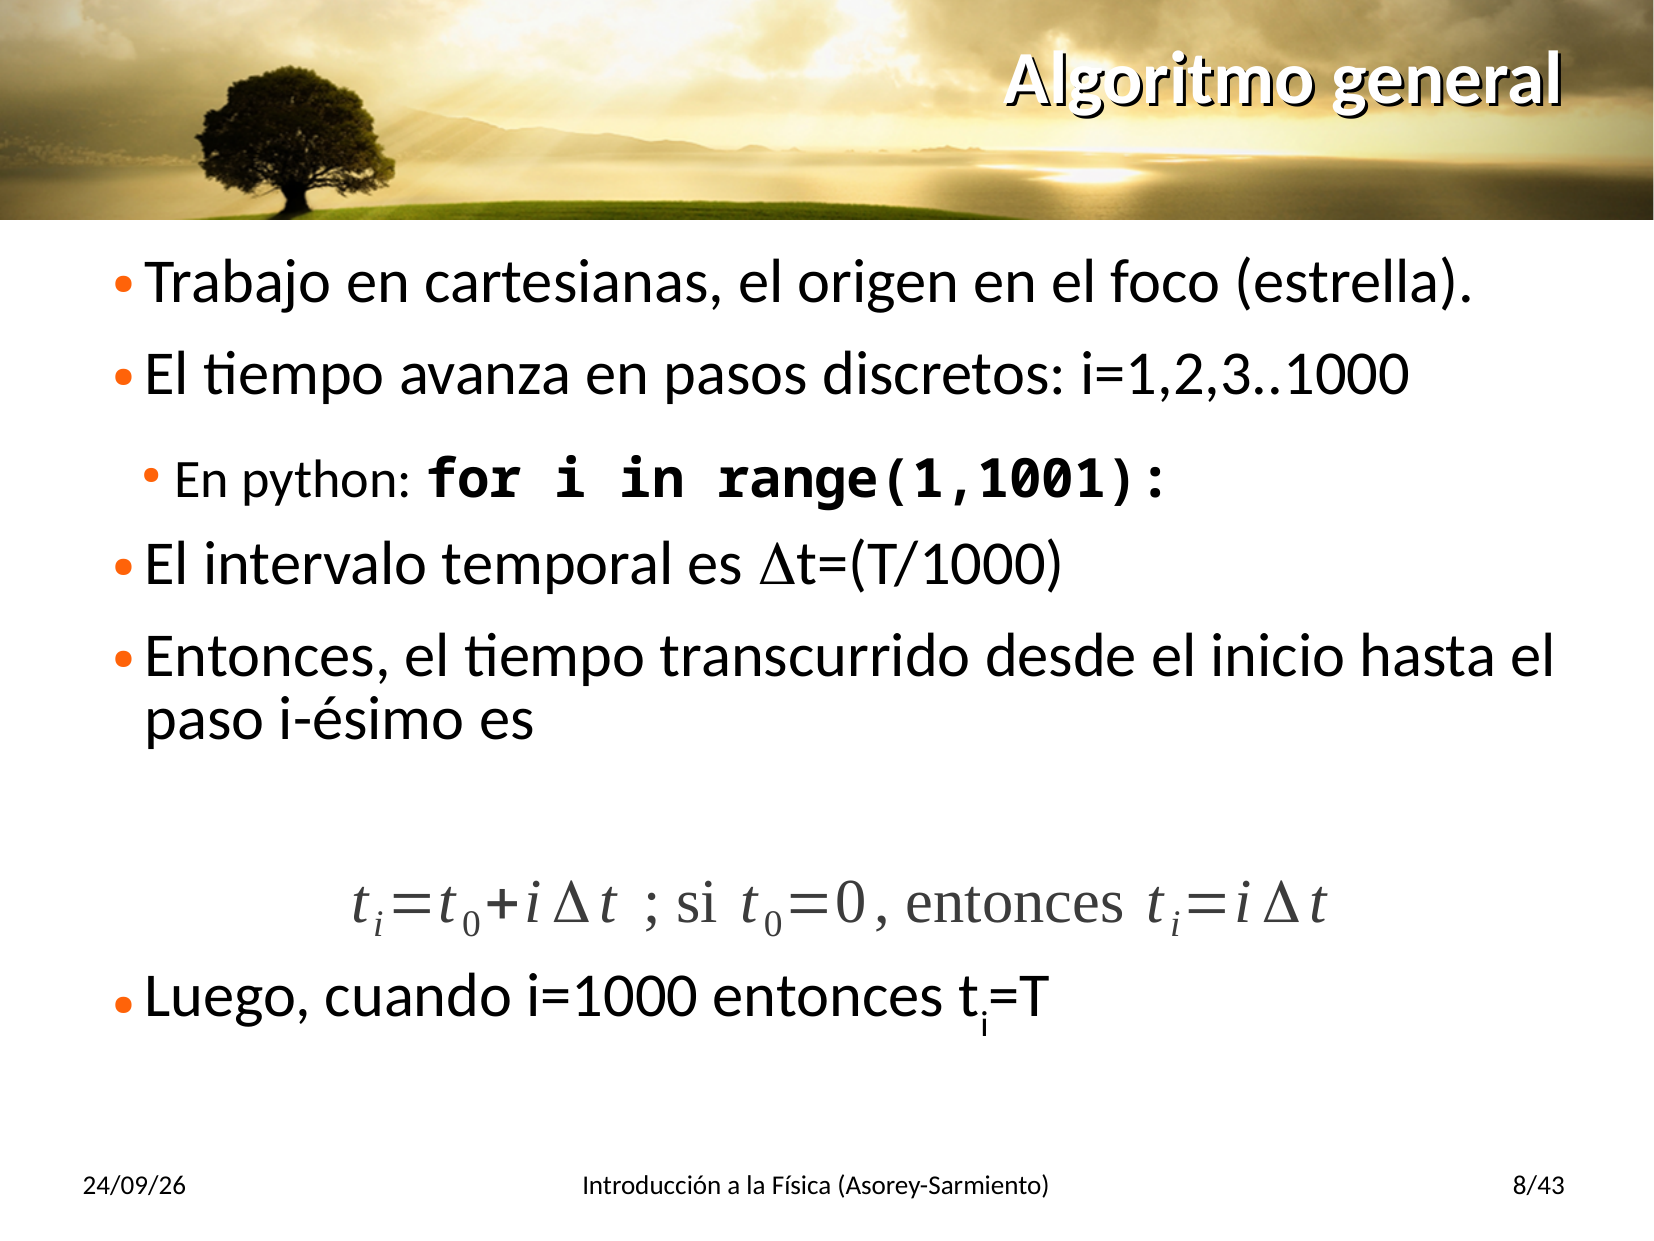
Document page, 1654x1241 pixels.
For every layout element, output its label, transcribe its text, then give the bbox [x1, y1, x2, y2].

list Trabajo en cartesianas, el origen en el foco (estrella). El tiempo avanza en pasos discretos: i=1,2,3..1000 En python: for i in range(1,1001): El intervalo temporal es Dt=(T/1000) Entonces, el tiempo transcurrido desde el inicio hasta el paso i-ésimo es Luego, cuando i=1000 entonces ti=T [82, 255, 1571, 1141]
chart [345, 866, 1338, 946]
title Algoritmo general [75, 19, 1564, 151]
picture [0, 0, 1654, 220]
